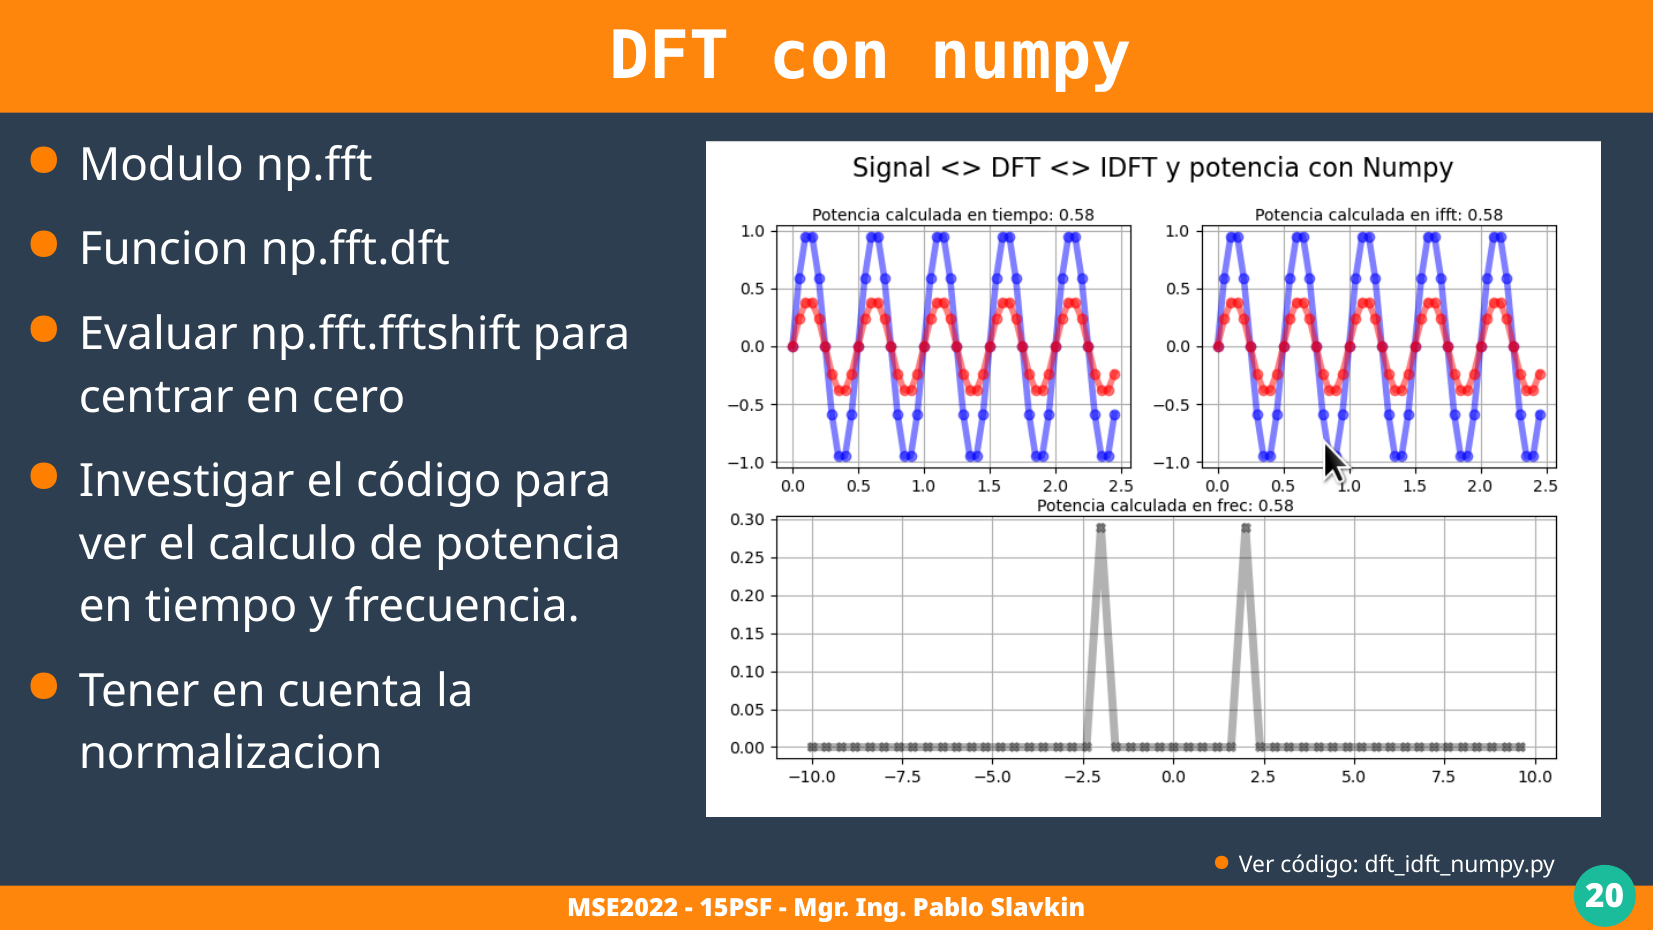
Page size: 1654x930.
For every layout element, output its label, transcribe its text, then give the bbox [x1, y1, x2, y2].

picture [706, 141, 1601, 818]
list Modulo np.fft Funcion np.fft.dft Evaluar np.fft.fftshift para centrar en cero Investigar el código para ver el calculo de potencia en tiempo y frecuencia. Tener en cuenta la normalizacion [7, 131, 638, 826]
list Ver código: dft_idft_numpy.py [1203, 848, 1559, 910]
title DFT con numpy [609, 16, 1276, 113]
